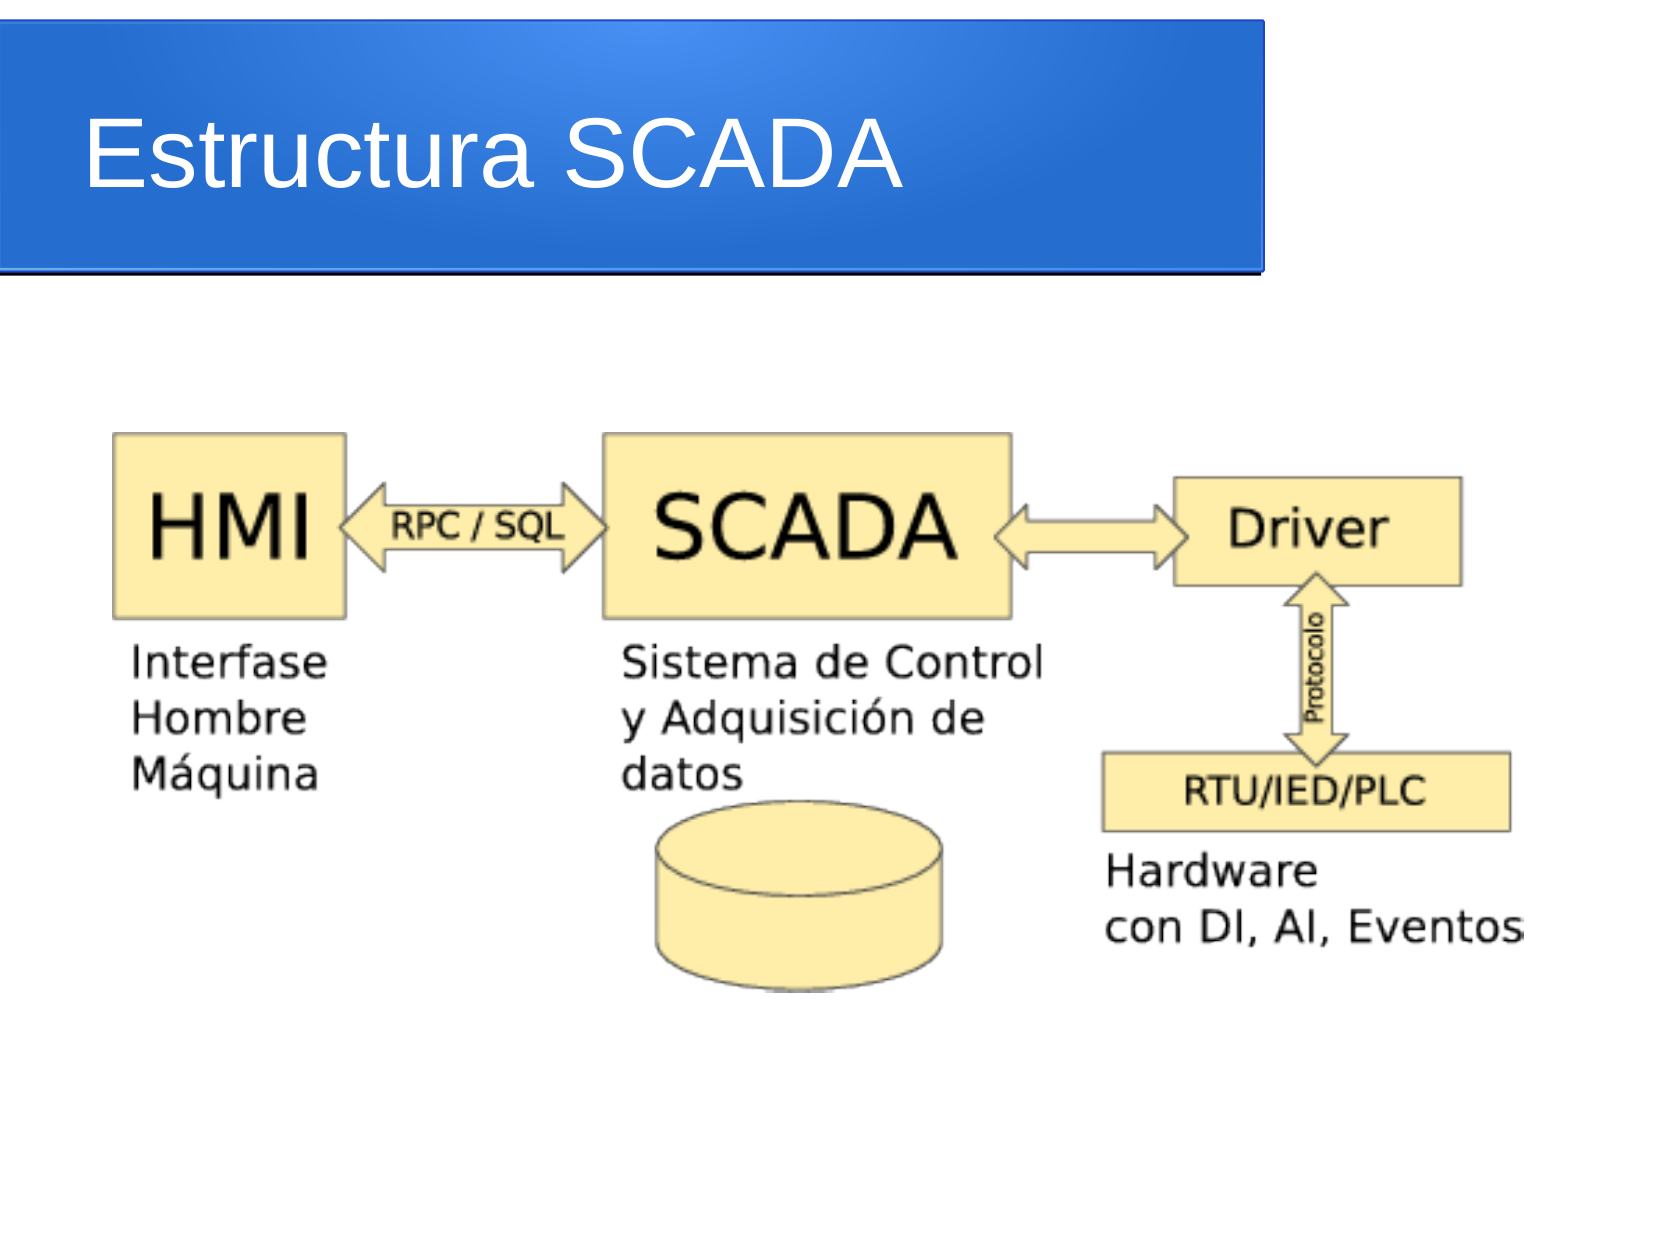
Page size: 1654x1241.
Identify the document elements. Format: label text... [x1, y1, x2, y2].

picture [112, 432, 1524, 993]
title Estructura SCADA [82, 49, 1250, 257]
